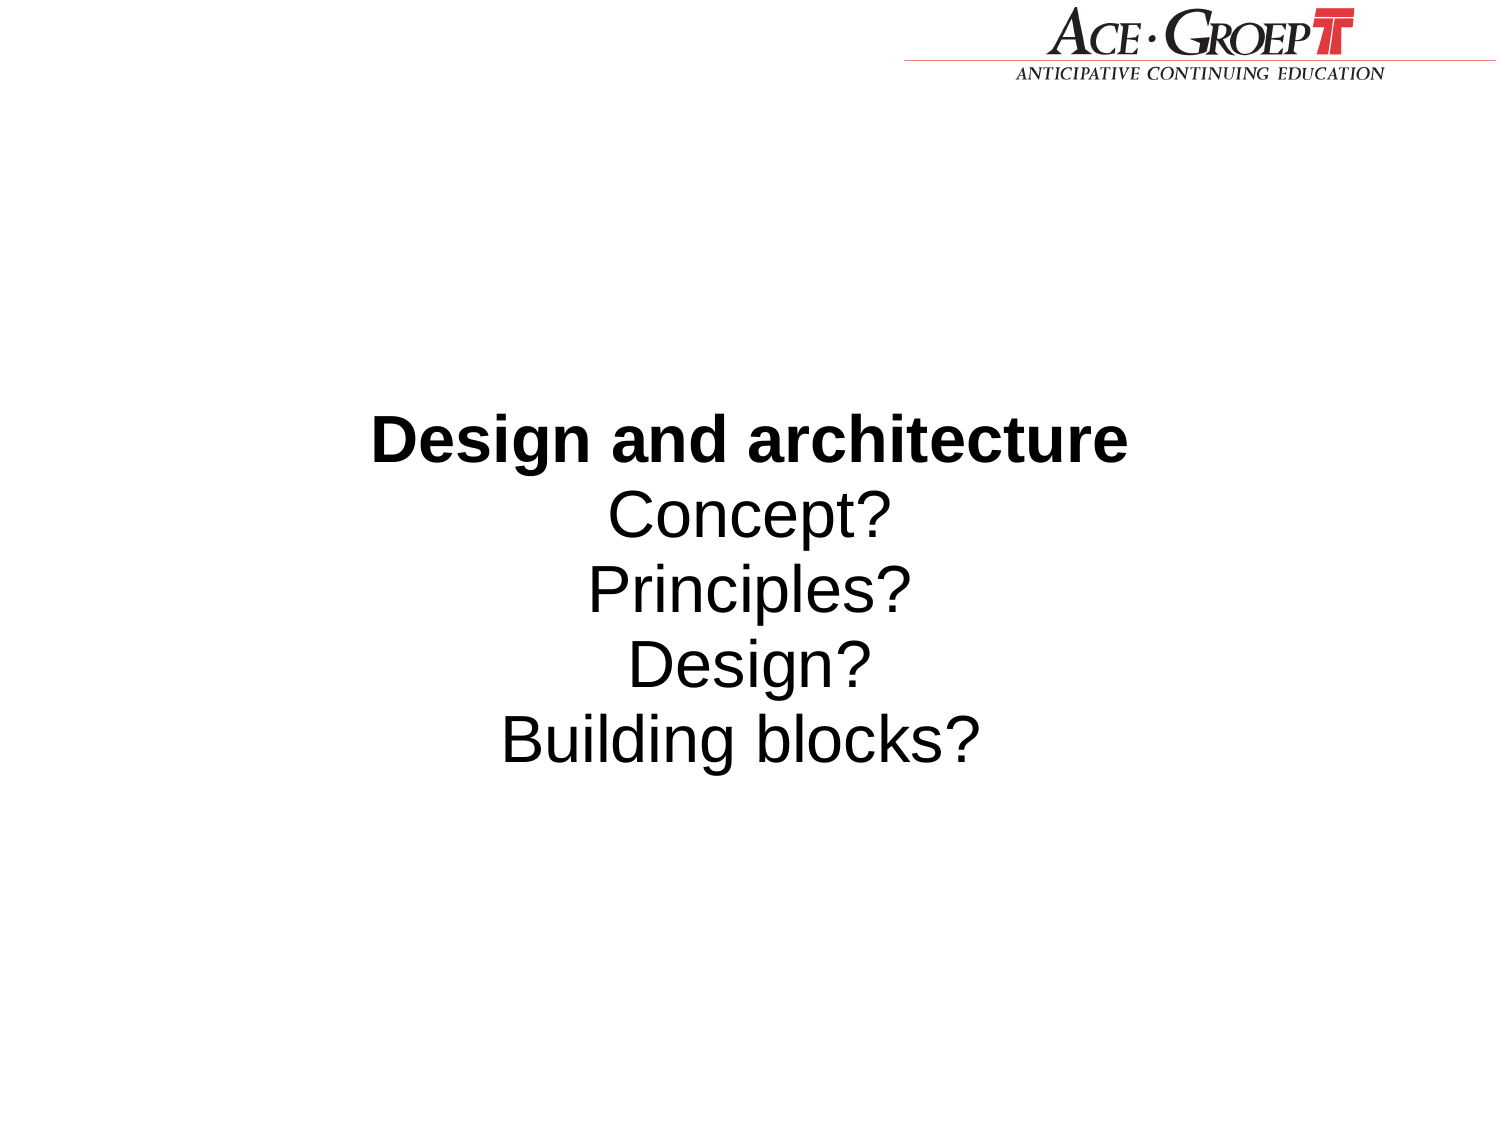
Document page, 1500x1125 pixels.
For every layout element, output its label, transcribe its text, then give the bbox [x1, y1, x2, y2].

picture [904, 7, 1496, 80]
subtitle Design and architecture Concept? Principles? Design? Building blocks? [75, 263, 1425, 916]
